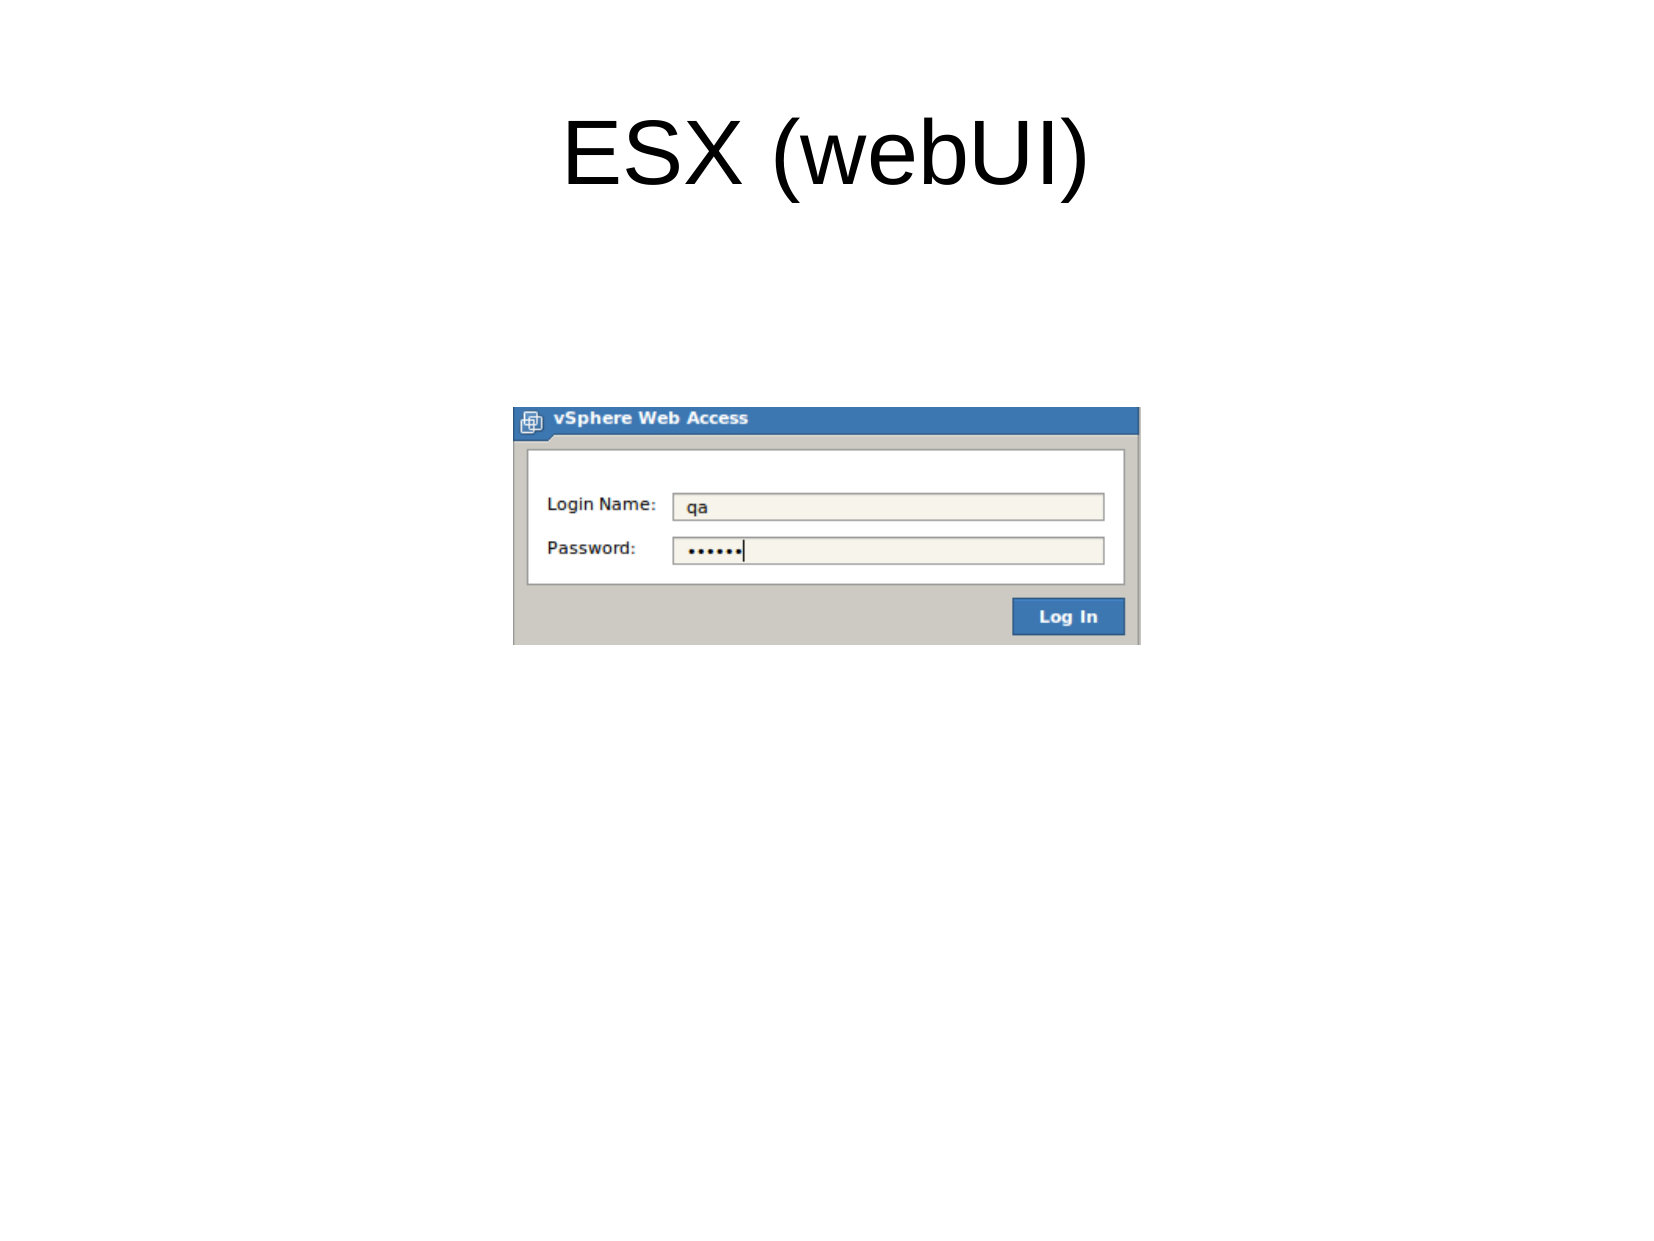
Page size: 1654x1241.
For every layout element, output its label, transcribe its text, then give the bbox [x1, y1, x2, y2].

picture [513, 407, 1141, 645]
title ESX (webUI) [82, 49, 1571, 257]
